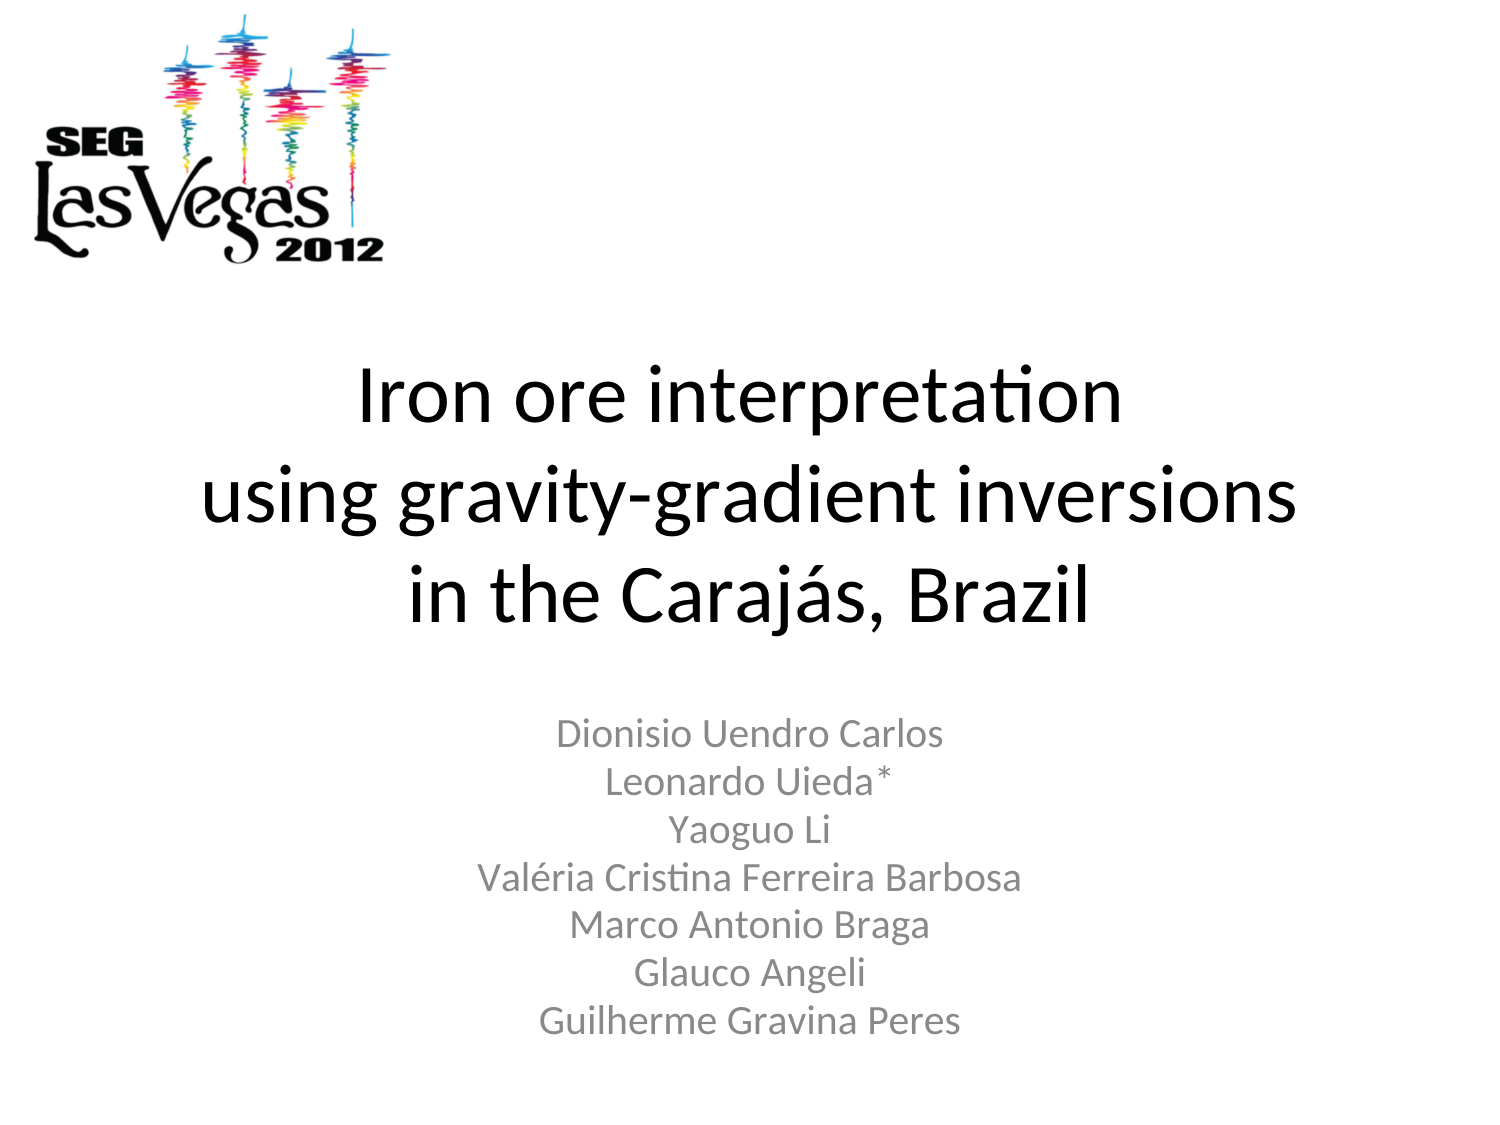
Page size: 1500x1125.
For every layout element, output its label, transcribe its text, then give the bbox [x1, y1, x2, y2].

text_box Dionisio Uendro Carlos Leonardo Uieda* Yaoguo Li Valéria Cristina Ferreira Barbosa Marco Antonio Braga Glauco Angeli Guilherme Gravina Peres [225, 708, 1276, 1051]
picture [24, 8, 400, 269]
title Iron ore interpretation using gravity-gradient inversions in the Carajás, Brazil [45, 275, 1456, 704]
